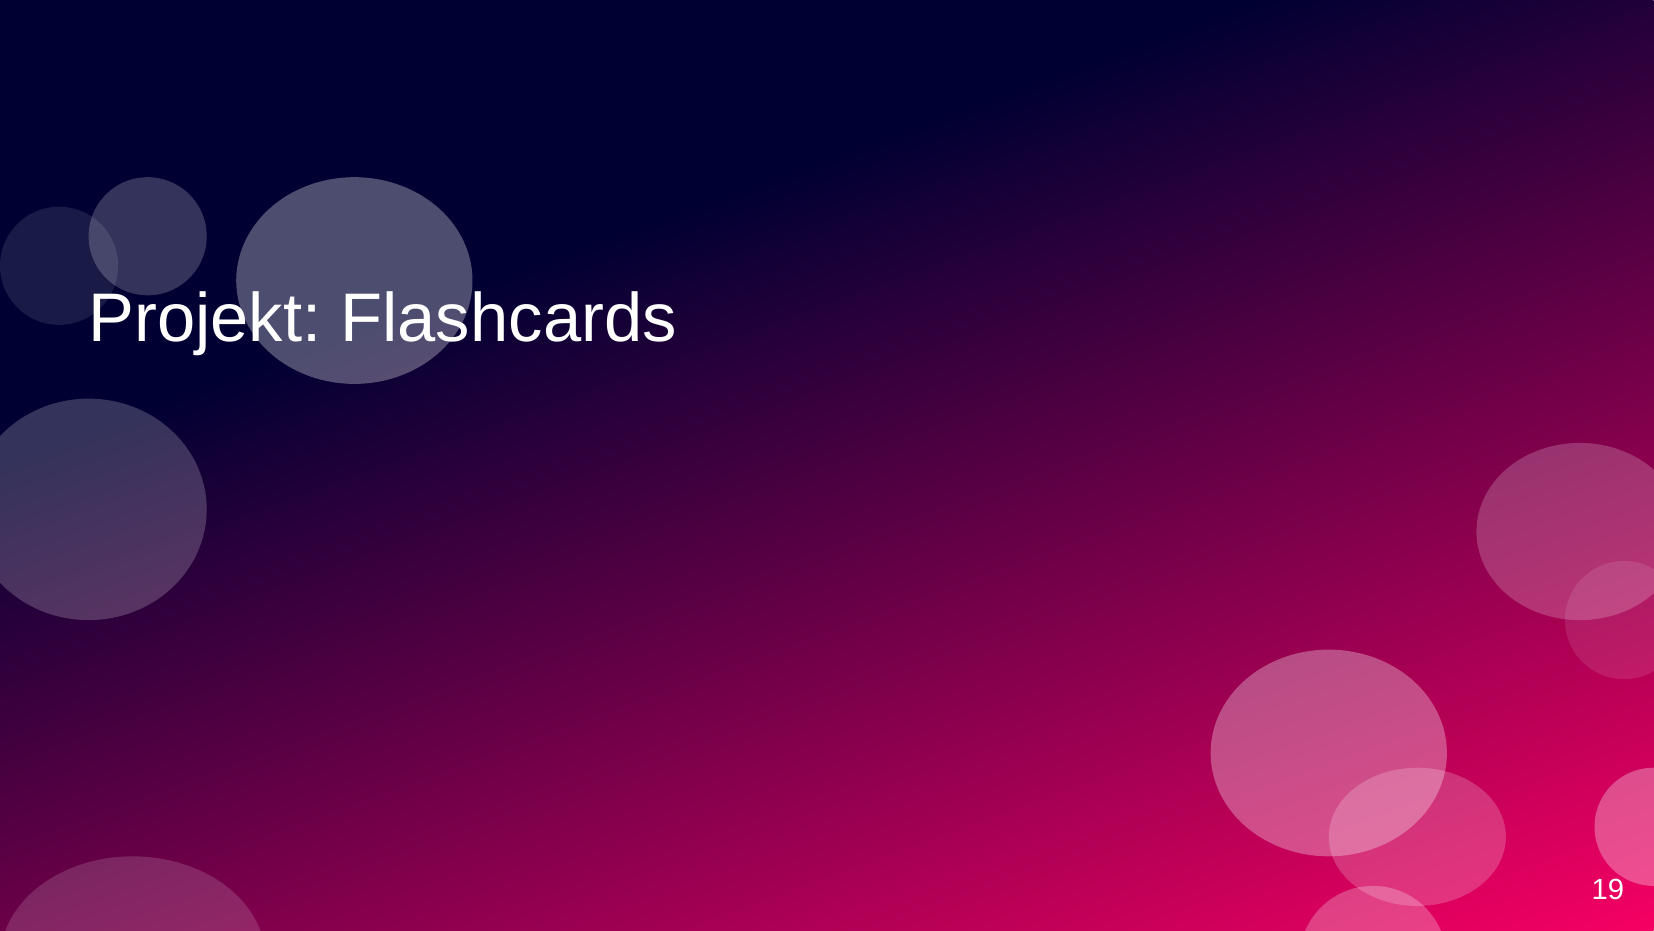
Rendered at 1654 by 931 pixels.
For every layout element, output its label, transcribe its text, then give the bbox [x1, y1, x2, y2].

title Projekt: Flashcards [88, 236, 1565, 399]
